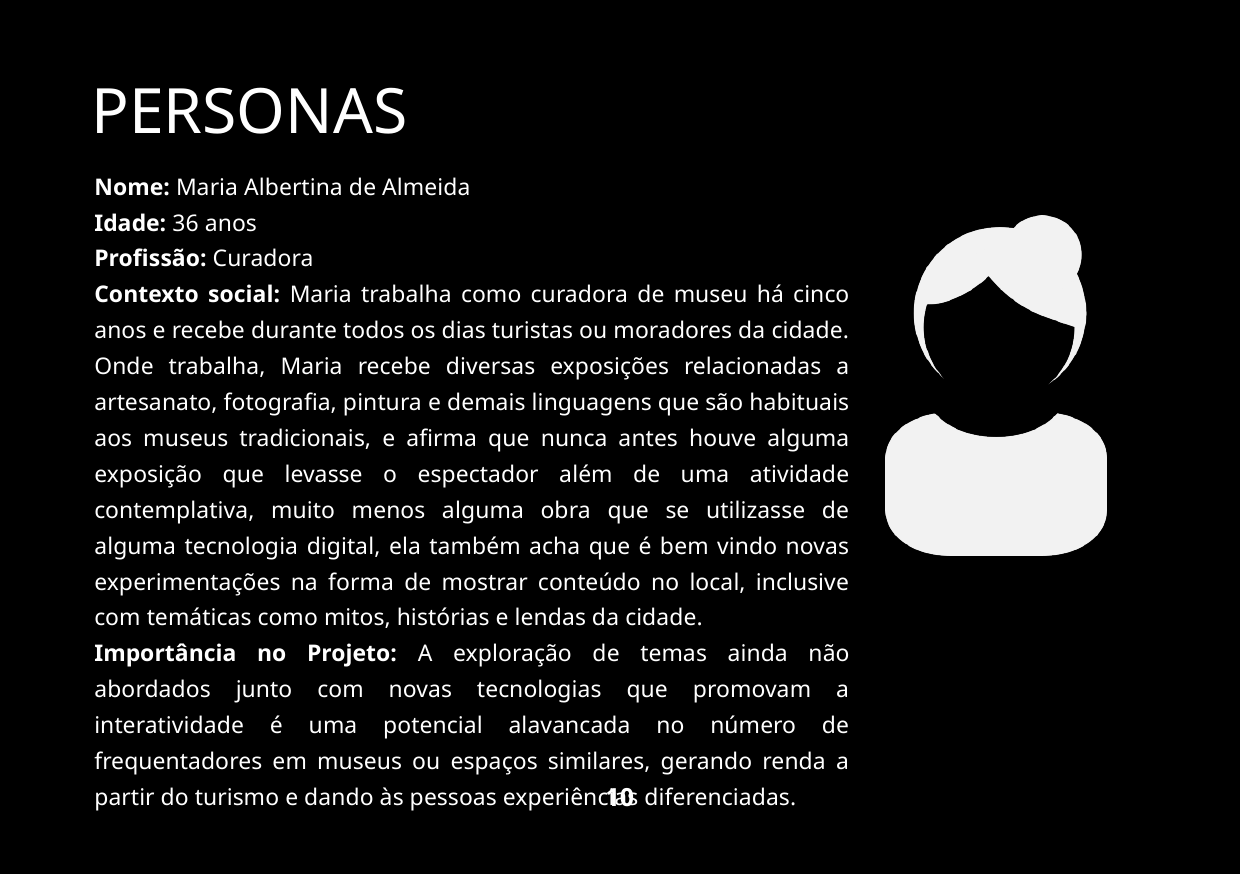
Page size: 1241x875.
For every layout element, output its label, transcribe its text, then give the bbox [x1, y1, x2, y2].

text_box PERSONAS [76, 58, 833, 166]
title 10 [602, 779, 638, 815]
text_box Nome: Maria Albertina de Almeida Idade: 36 anos Profissão: Curadora Contexto social: Maria trabalha como curadora de museu há cinco anos e recebe durante todos os dias turistas ou moradores da cidade. Onde trabalha, Maria recebe diversas exposições relacionadas a artesanato, fotografia, pintura e demais linguagens que são habituais aos museus tradicionais, e afirma que nunca antes houve alguma exposição que levasse o espectador além de uma atividade contemplativa, muito menos alguma obra que se utilizasse de alguma tecnologia digital, ela também acha que é bem vindo novas experimentações na forma de mostrar conteúdo no local, inclusive com temáticas como mitos, histórias e lendas da cidade. Importância no Projeto: A exploração de temas ainda não abordados junto com novas tecnologias que promovam a interatividade é uma potencial alavancada no número de frequentadores em museus ou espaços similares, gerando renda a partir do turismo e dando às pessoas experiências diferenciadas. [94, 140, 851, 705]
picture [885, 215, 1107, 556]
